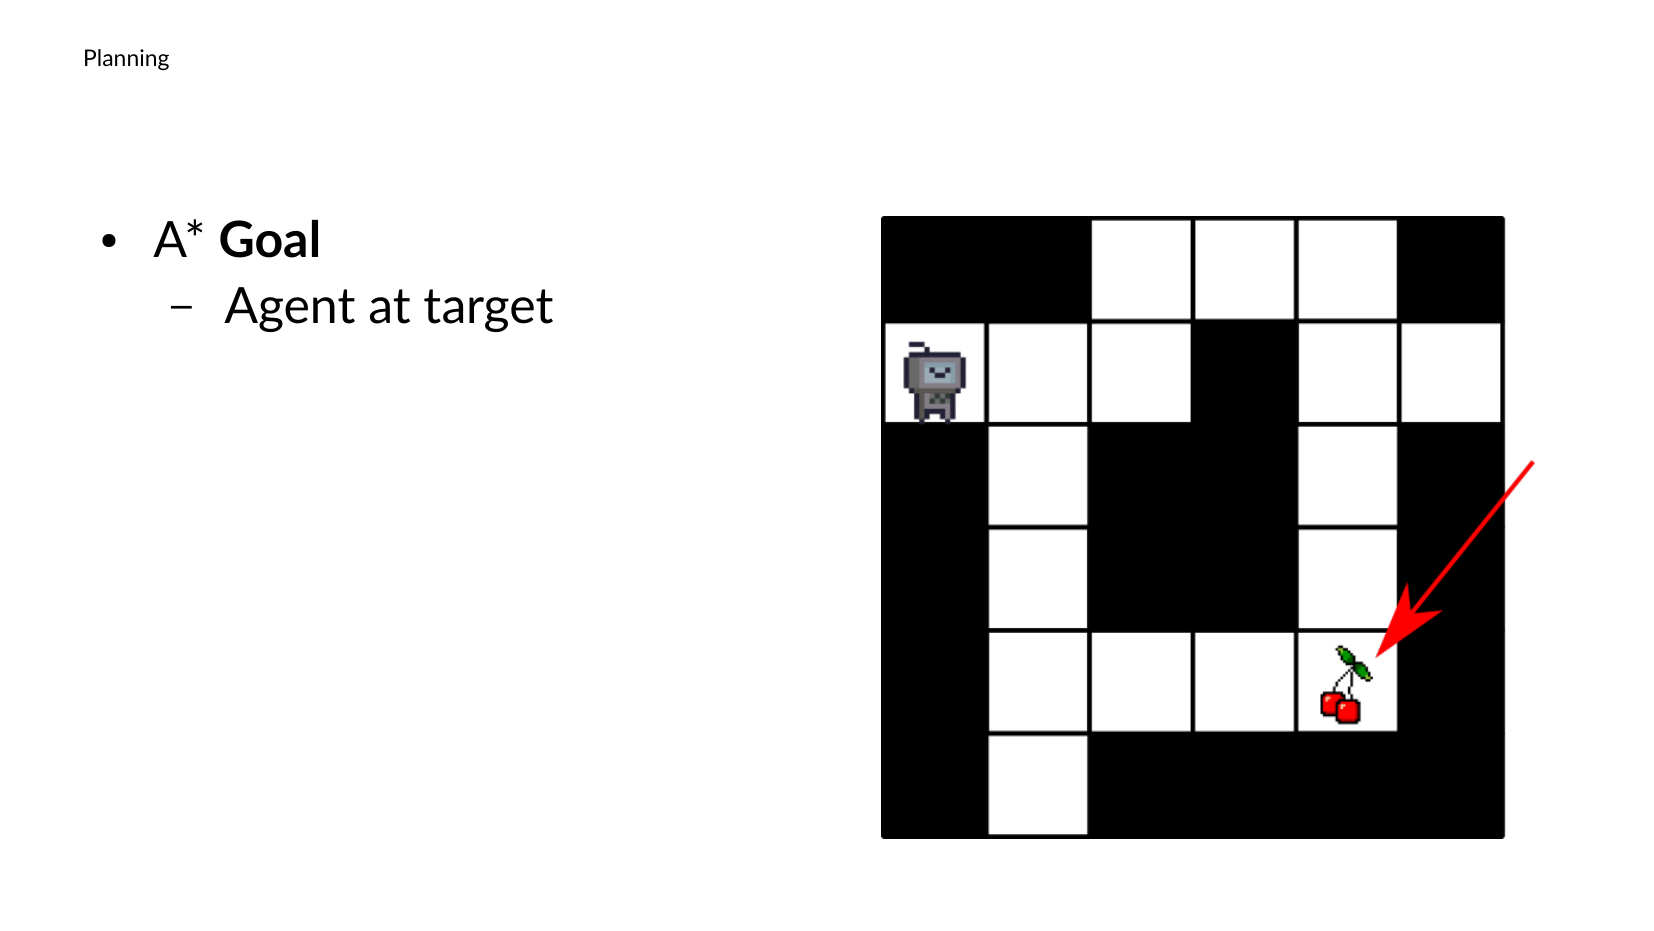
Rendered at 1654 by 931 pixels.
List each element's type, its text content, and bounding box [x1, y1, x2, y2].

list A* Goal Agent at target [82, 217, 809, 839]
title Planning [83, 0, 1571, 119]
picture [881, 216, 1535, 839]
